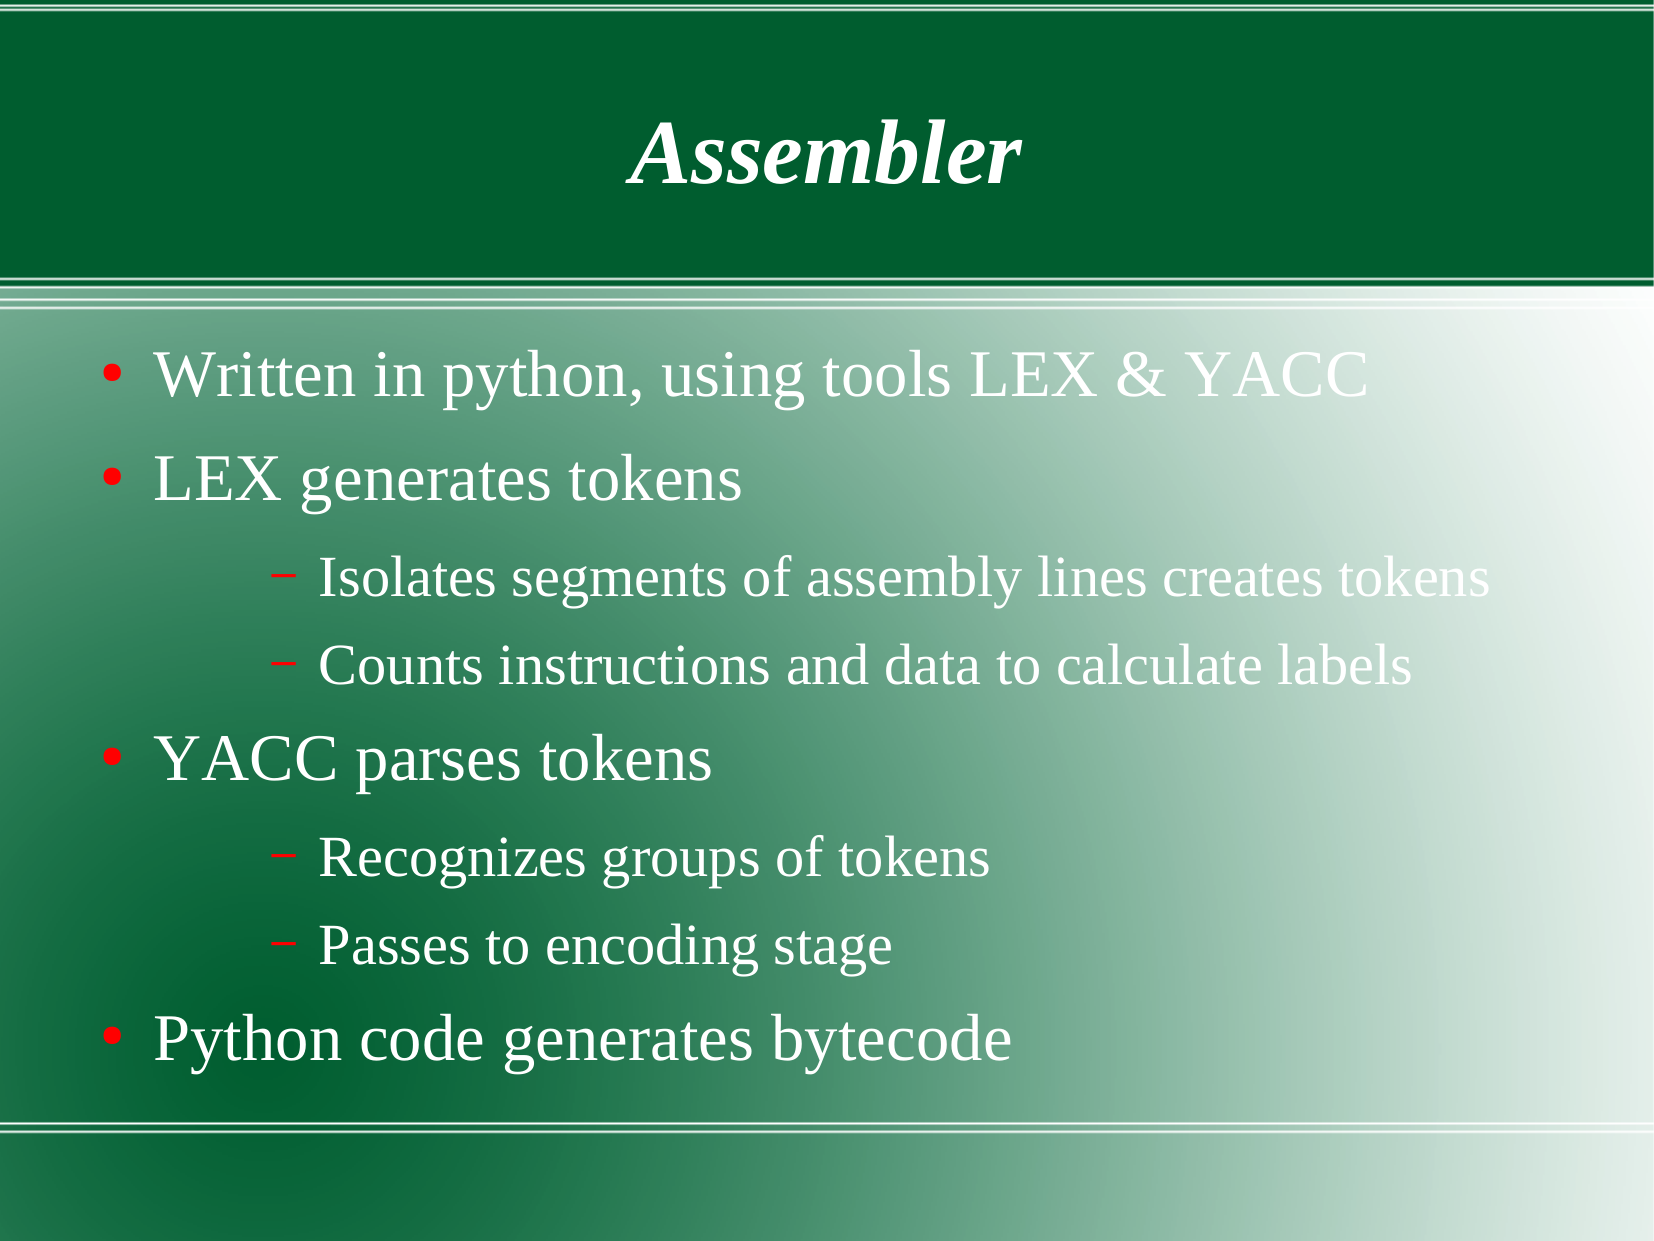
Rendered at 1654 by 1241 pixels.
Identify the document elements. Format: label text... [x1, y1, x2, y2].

title Assembler [82, 49, 1571, 257]
picture [0, 0, 1654, 1241]
list Written in python, using tools LEX & YACC LEX generates tokens Isolates segments of assembly lines creates tokens Counts instructions and data to calculate labels YACC parses tokens Recognizes groups of tokens Passes to encoding stage Python code generates bytecode [82, 337, 1571, 1079]
